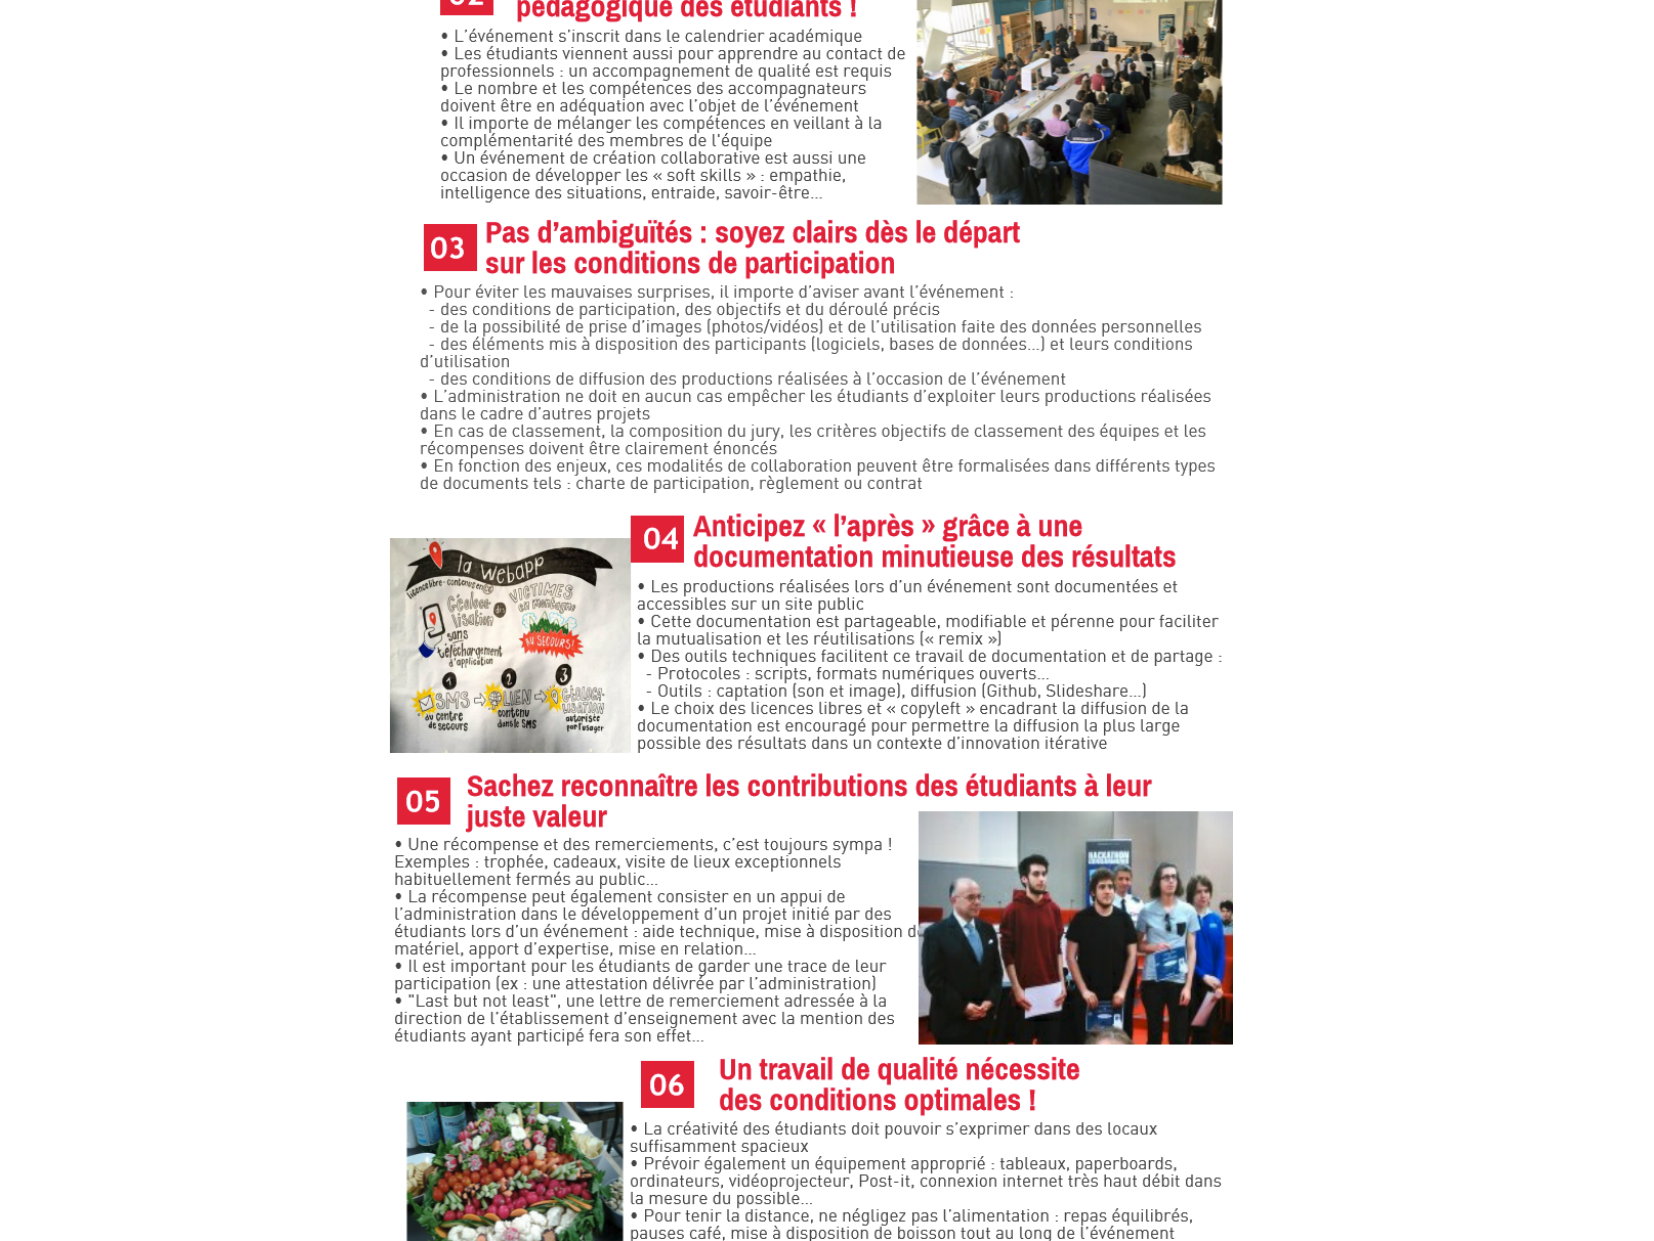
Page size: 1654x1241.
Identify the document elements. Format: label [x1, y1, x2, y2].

picture [389, 0, 1233, 1241]
